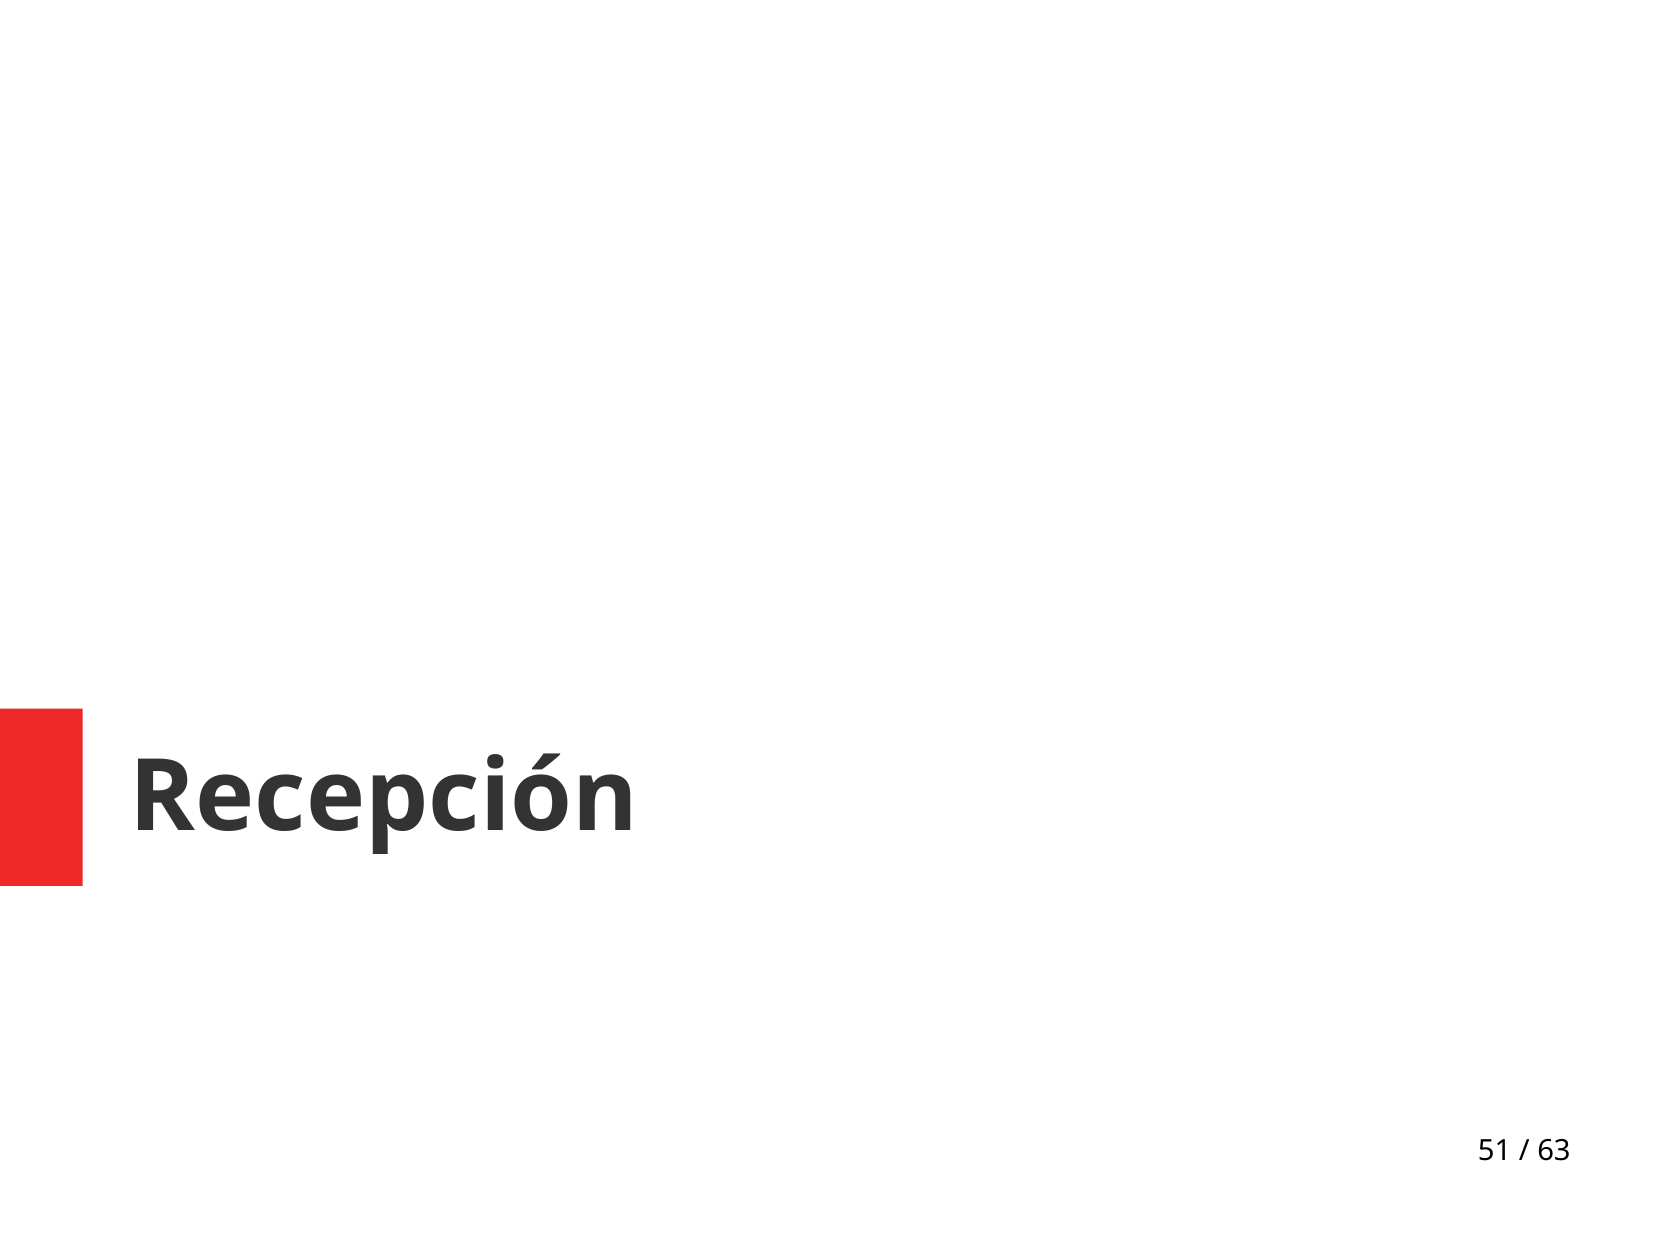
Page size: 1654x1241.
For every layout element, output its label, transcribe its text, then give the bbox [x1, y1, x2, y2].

title Recepción [129, 673, 1536, 910]
